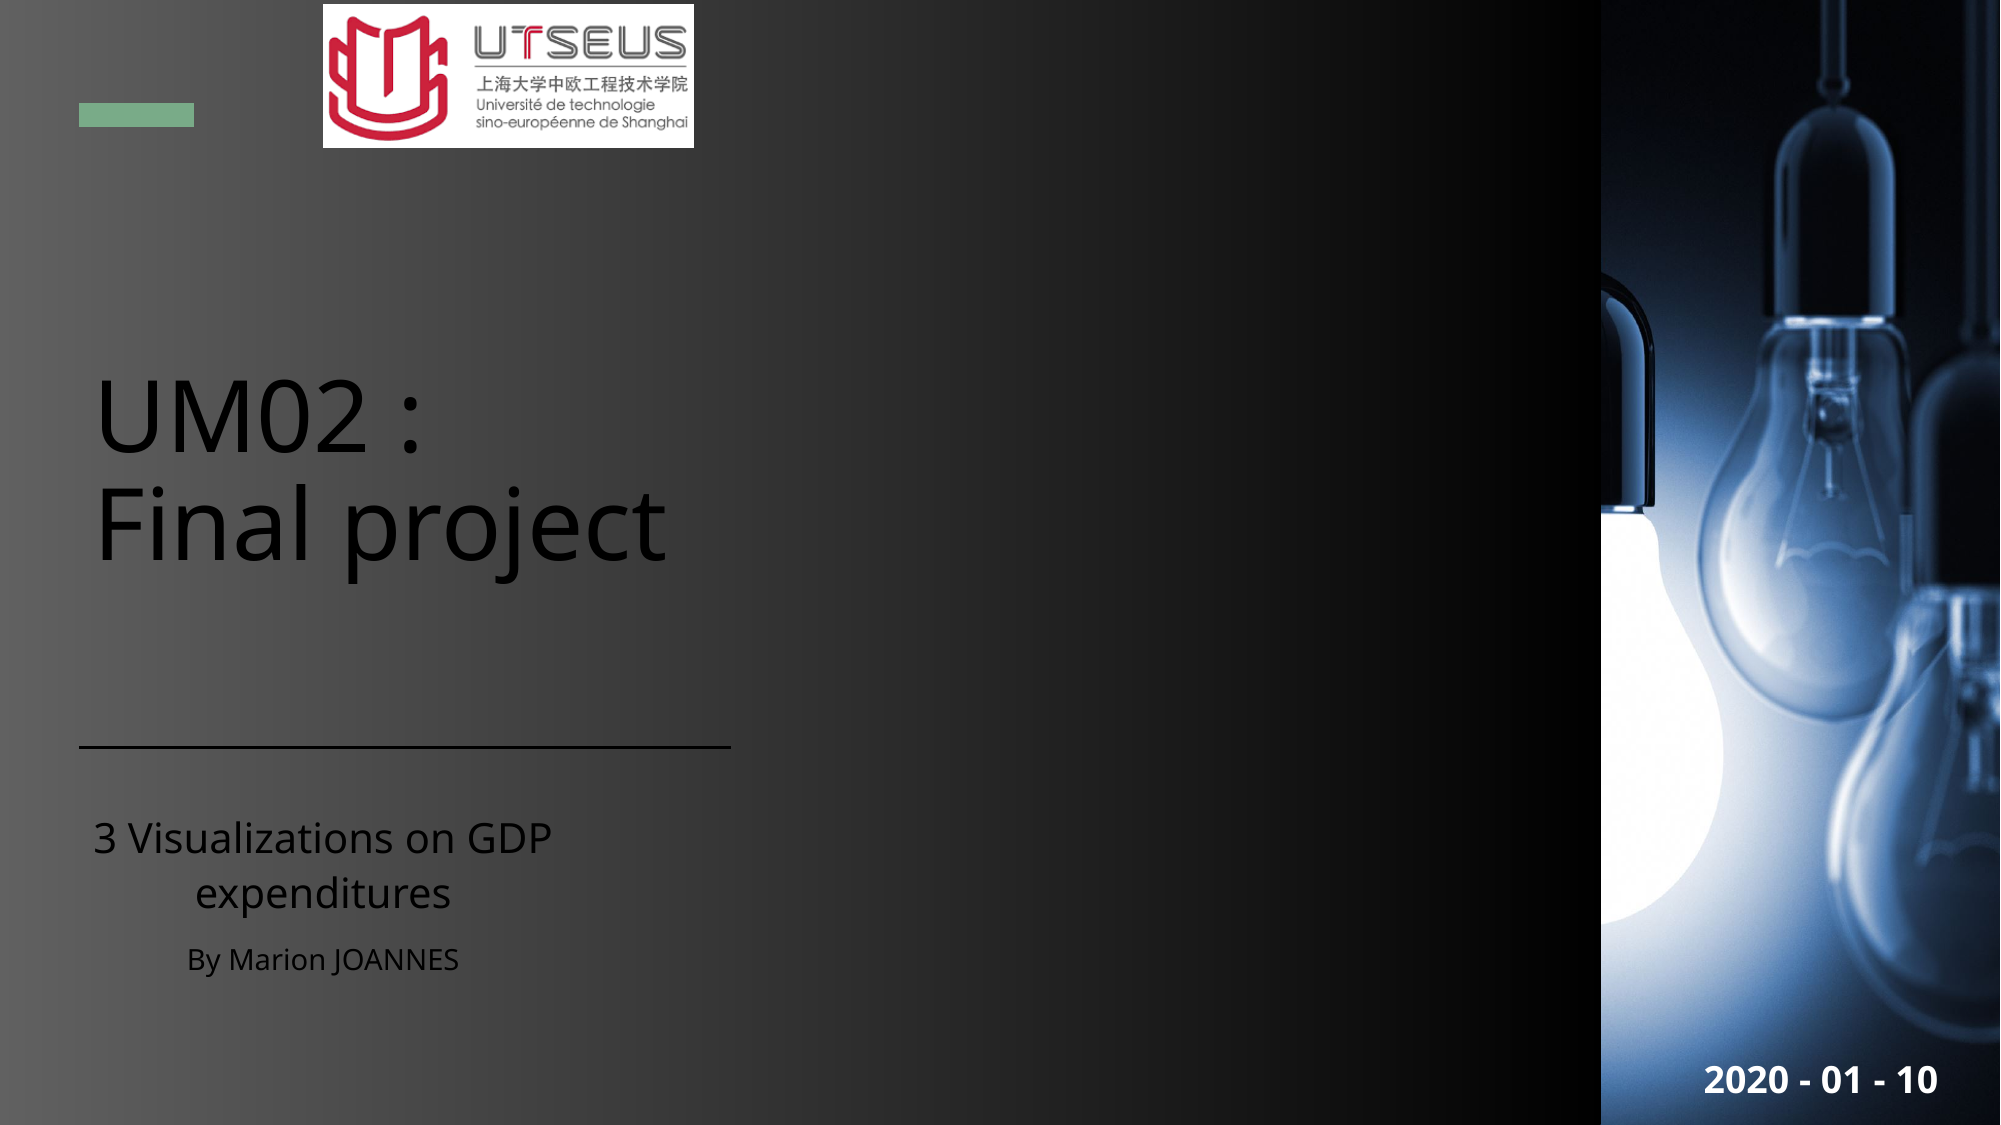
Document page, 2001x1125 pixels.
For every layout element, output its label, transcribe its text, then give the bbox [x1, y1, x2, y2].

picture [1601, 0, 2000, 1125]
text_box 2020 - 01 - 10 [1688, 1048, 2000, 1110]
title UM02 : Final project [78, 184, 739, 710]
picture [323, 4, 694, 148]
subtitle 3 Visualizations on GDP expenditures By Marion JOANNES [78, 799, 739, 998]
text_box [0, 0, 1601, 1125]
